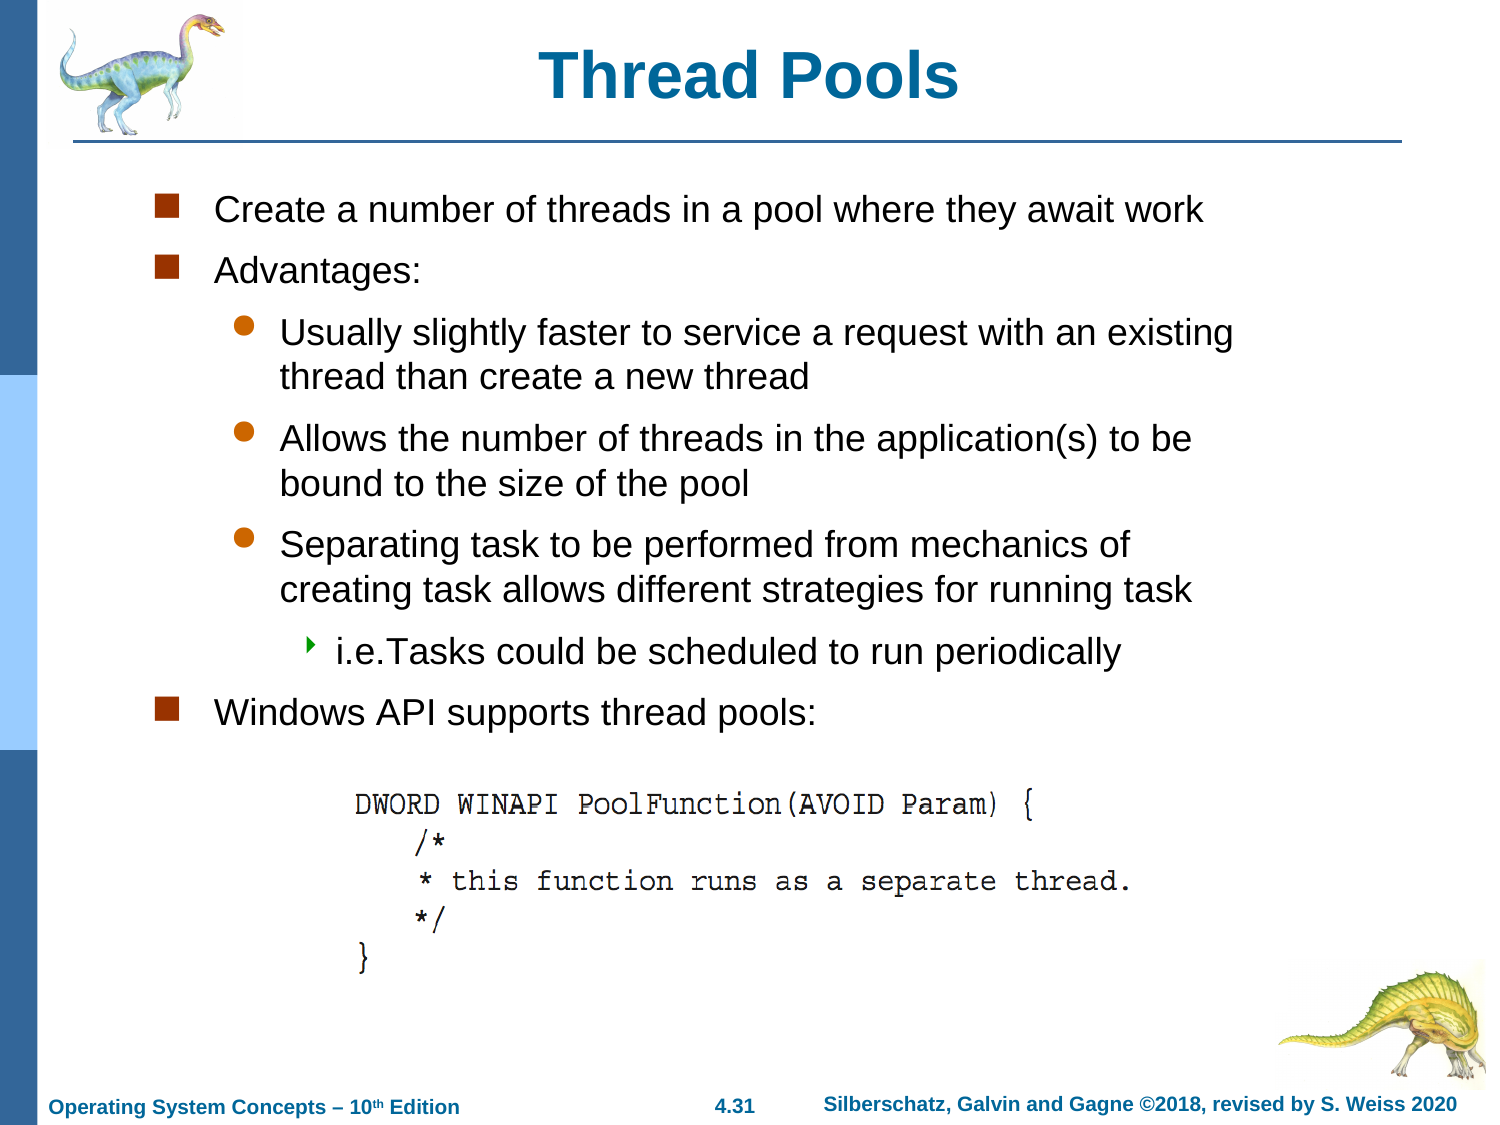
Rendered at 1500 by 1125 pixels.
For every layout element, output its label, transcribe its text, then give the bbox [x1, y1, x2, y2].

picture [231, 778, 1486, 1090]
picture [1140, 1096, 1148, 1101]
list Create a number of threads in a pool where they await work Advantages: Usually slightly faster to service a request with an existing thread than create a new thread Allows the number of threads in the application(s) to be bound to the size of the pool Separating task to be performed from mechanics of creating task allows different strategies for running task i.e.Tasks could be scheduled to run periodically Windows API supports thread pools: [142, 177, 1273, 912]
picture [46, 0, 243, 149]
title Thread Pools [75, 24, 1426, 120]
